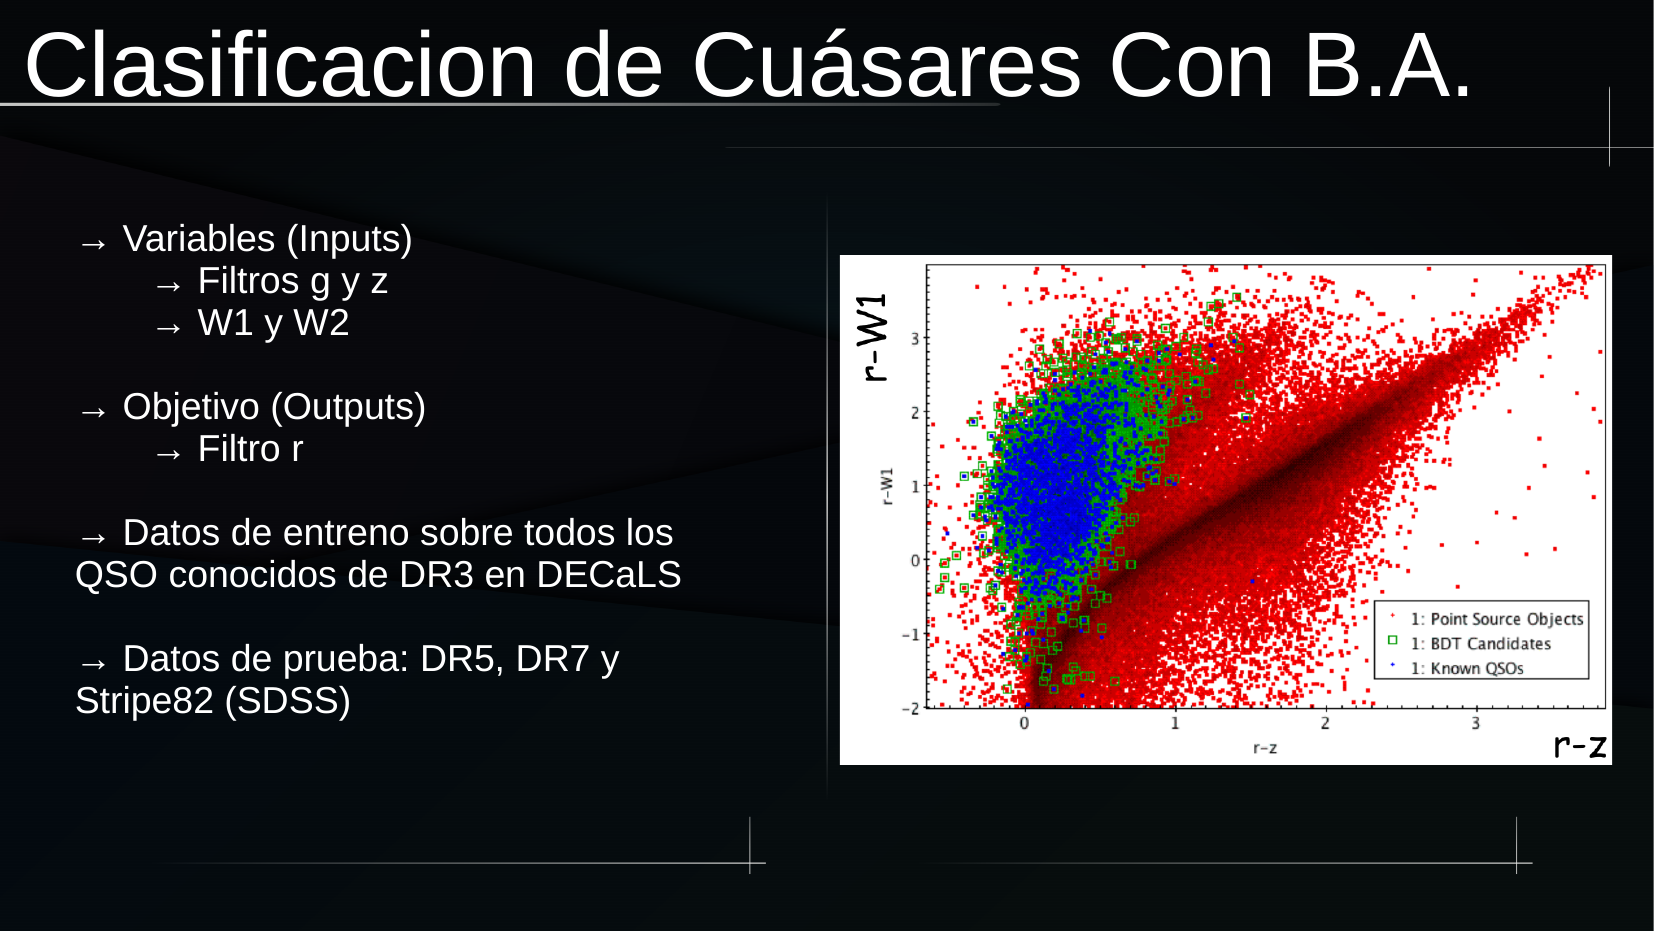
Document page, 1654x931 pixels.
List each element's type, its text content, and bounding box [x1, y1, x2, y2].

picture [0, 0, 1654, 931]
text_box → Variables (Inputs) → Filtros g y z → W1 y W2 → Objetivo (Outputs) → Filtro r → Datos de entreno sobre todos los QSO conocidos de DR3 en DECaLS → Datos de prueba: DR5, DR7 y Stripe82 (SDSS) [60, 210, 781, 729]
title Clasificacion de Cuásares Con B.A. [23, 11, 1589, 119]
